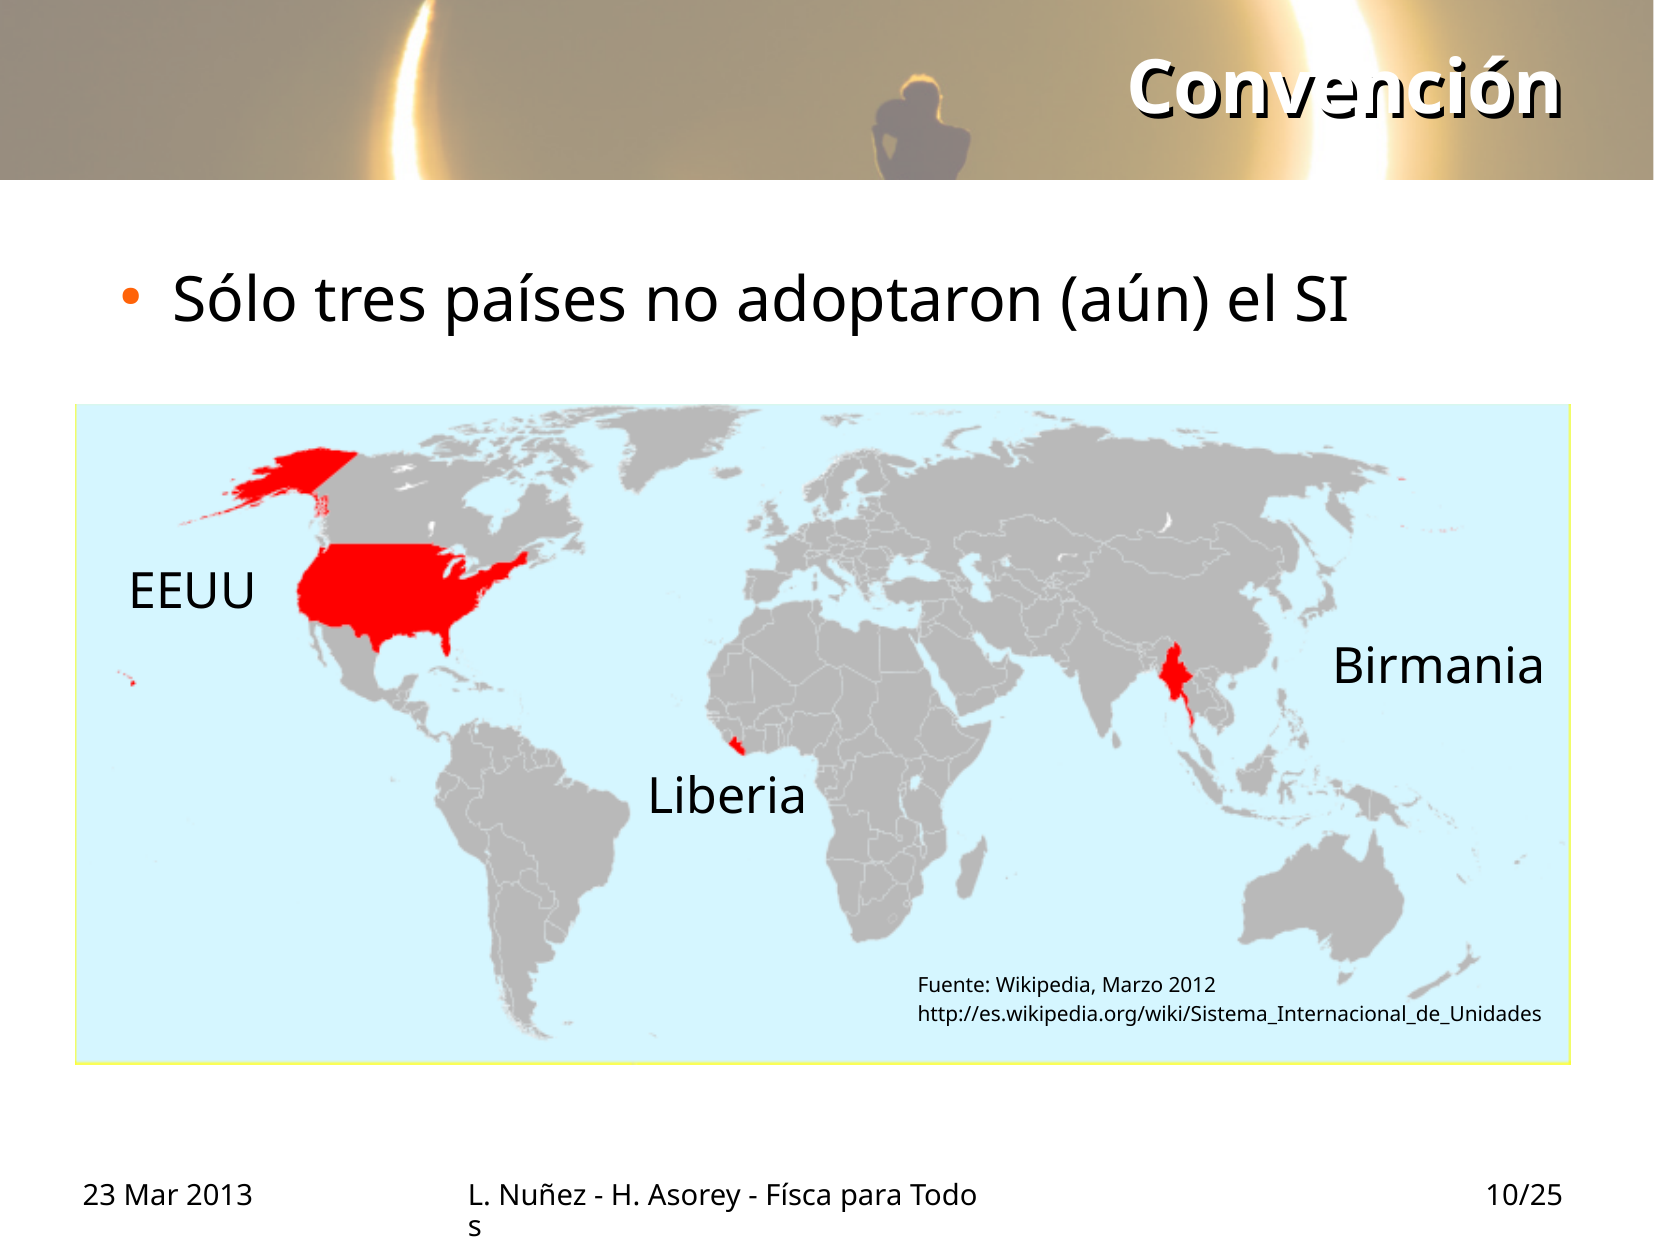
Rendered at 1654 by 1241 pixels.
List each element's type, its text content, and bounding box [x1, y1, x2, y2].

text_box Birmania [1314, 619, 1544, 700]
text_box Liberia [630, 750, 815, 831]
picture [75, 404, 1571, 1066]
text_box Fuente: Wikipedia, Marzo 2012 http://es.wikipedia.org/wiki/Sistema_Internacional_de_Unidades [900, 960, 1512, 1032]
text_box EEUU [110, 544, 282, 625]
title Convención [75, 19, 1564, 151]
picture [0, 0, 1654, 180]
list Sólo tres países no adoptaron (aún) el SI [101, 255, 1591, 355]
